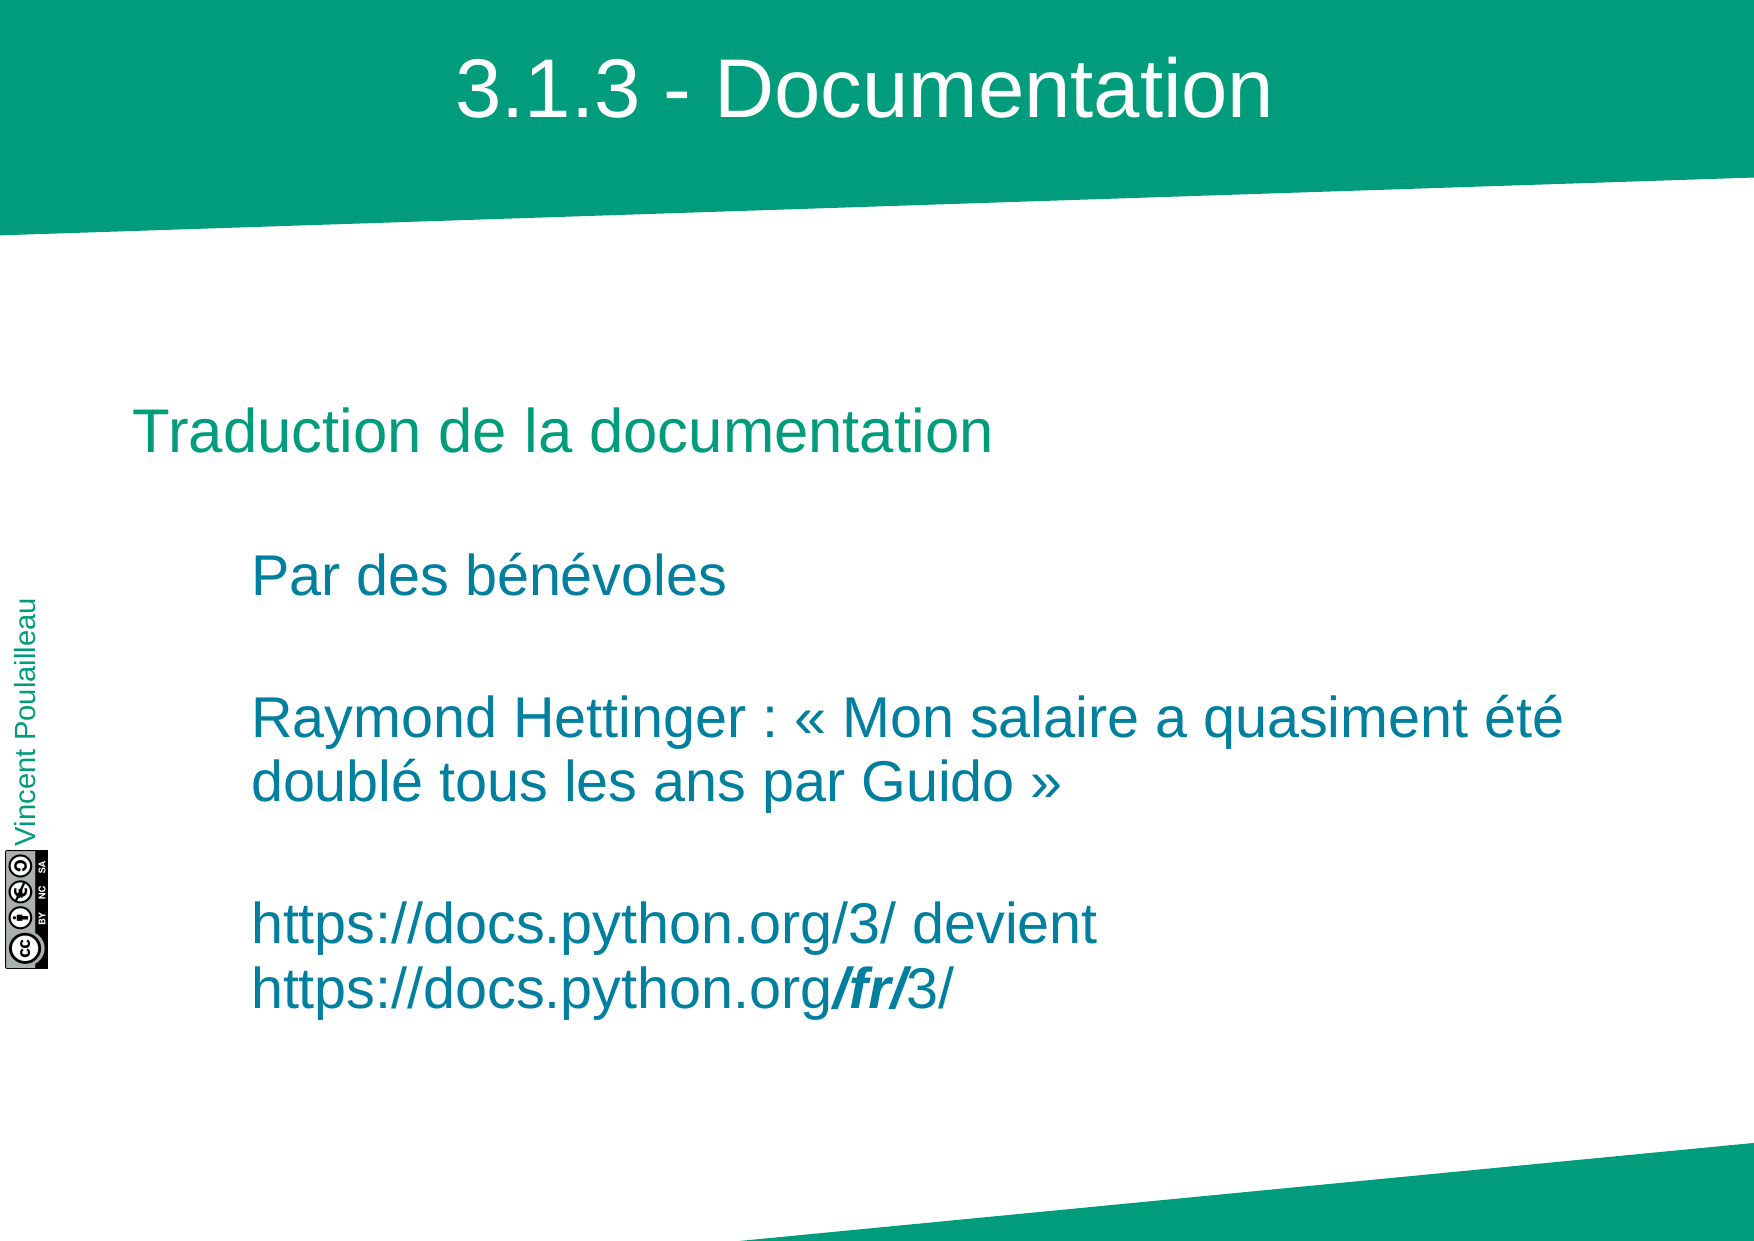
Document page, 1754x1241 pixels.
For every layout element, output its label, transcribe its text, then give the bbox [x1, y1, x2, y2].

text_box 3.1.3 - Documentation [0, 0, 1754, 178]
text_box Traduction de la documentation Par des bénévoles Raymond Hettinger : « Mon salaire a quasiment été doublé tous les ans par Guido » https://docs.python.org/3/ devient https://docs.python.org/fr/3/ [0, 178, 1754, 1241]
text_box © 2019 Vincent Poulailleau [1, 448, 61, 1099]
picture [5, 850, 48, 969]
